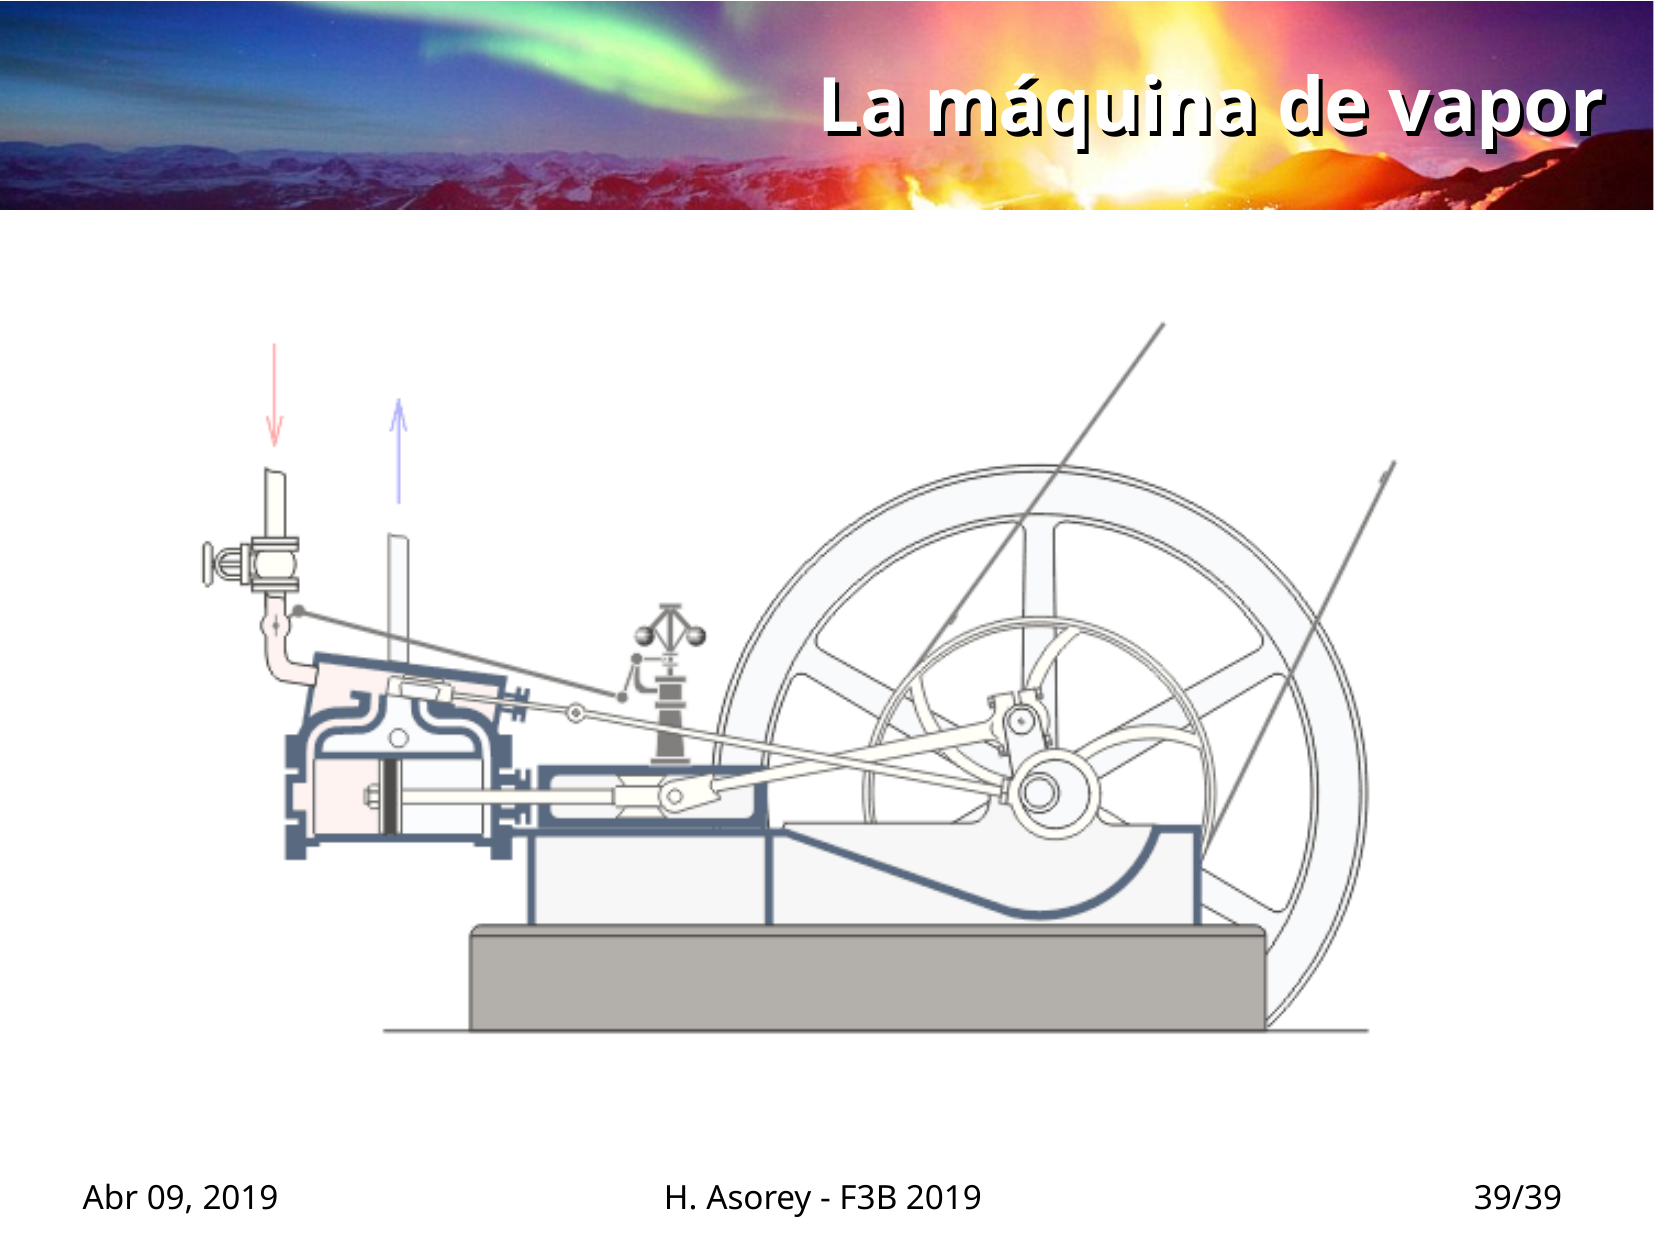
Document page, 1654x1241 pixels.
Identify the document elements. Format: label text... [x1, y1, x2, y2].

picture [0, 1, 1654, 210]
picture [133, 254, 1517, 1156]
title La máquina de vapor [45, 15, 1606, 191]
